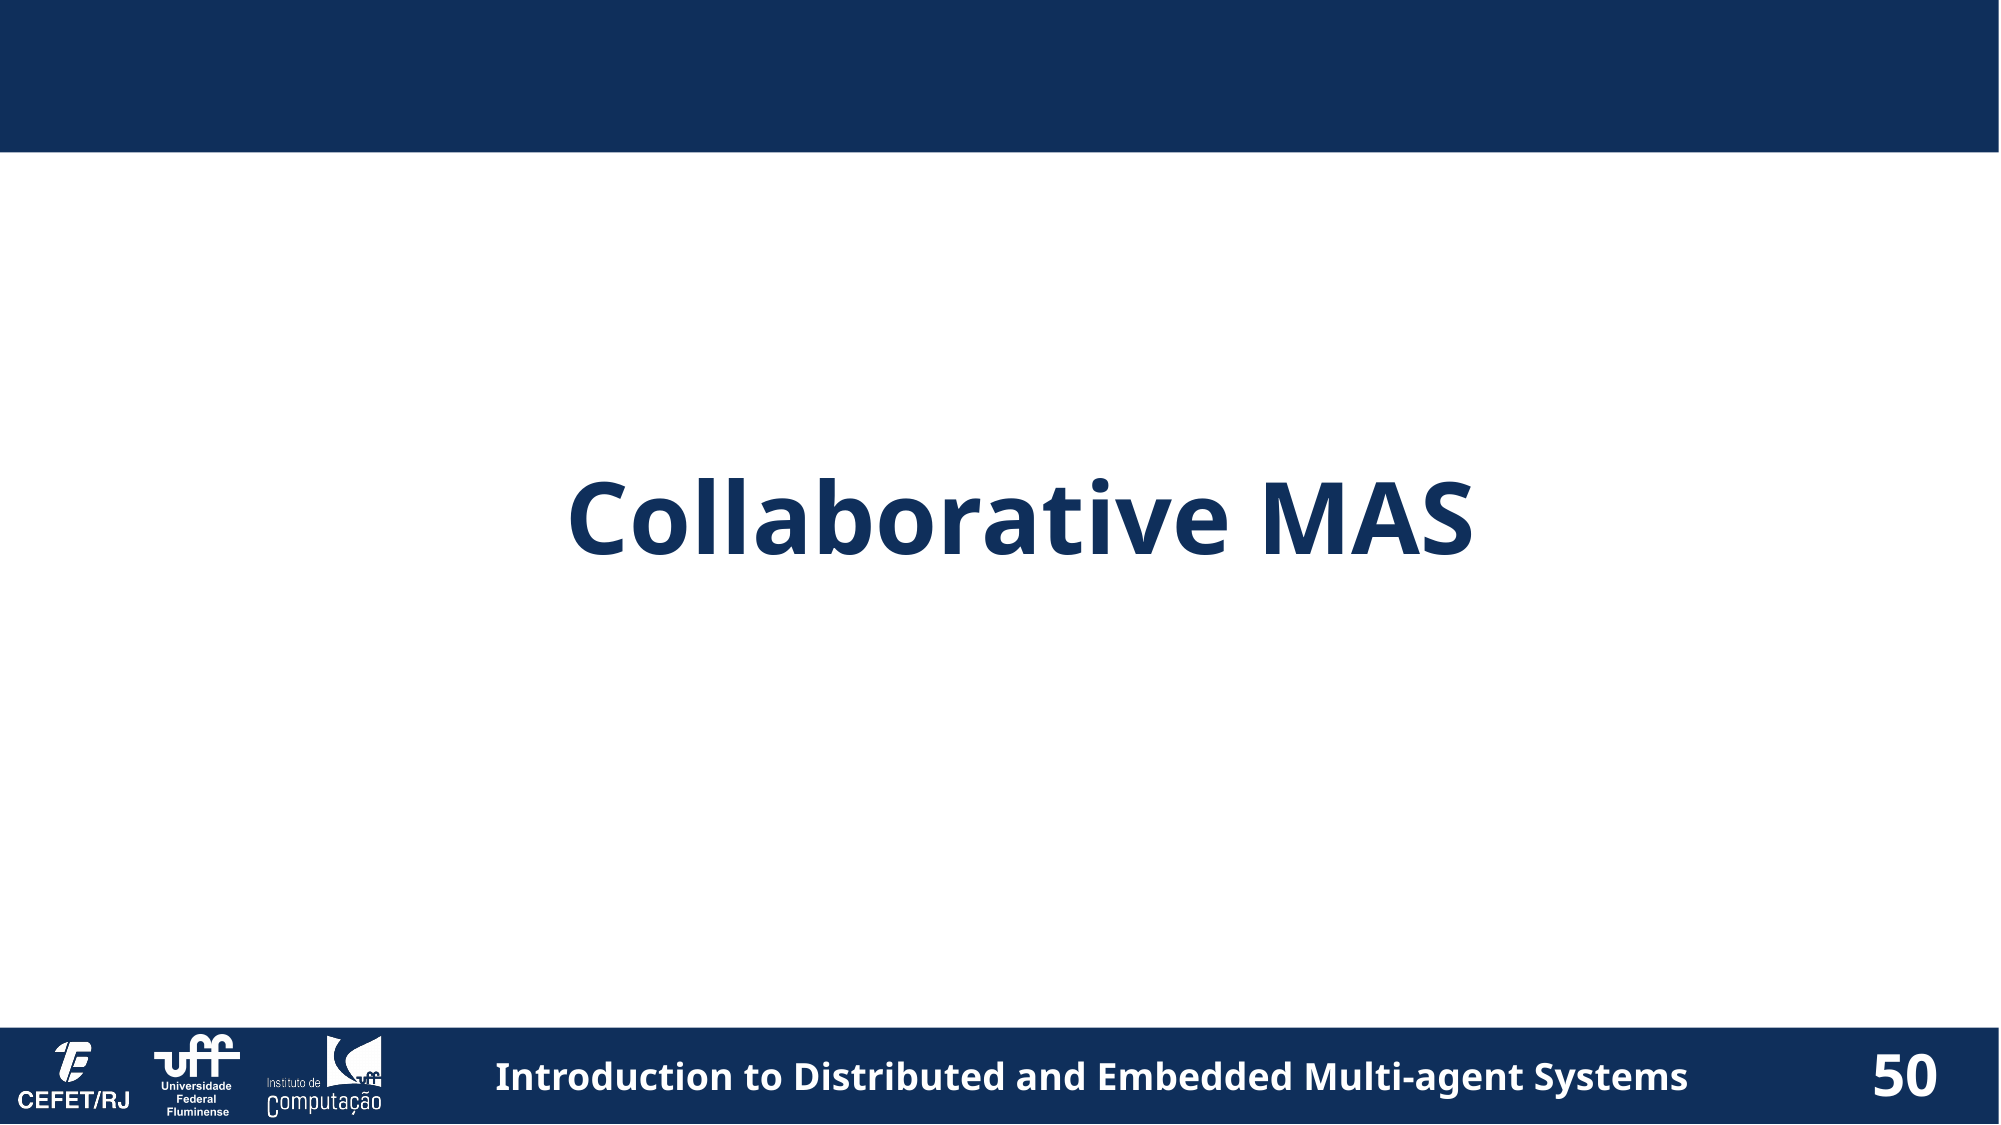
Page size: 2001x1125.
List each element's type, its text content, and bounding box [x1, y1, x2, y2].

picture [153, 1033, 241, 1121]
picture [18, 1021, 129, 1125]
picture [265, 1033, 383, 1118]
text_box Collaborative MAS [224, 447, 1819, 582]
